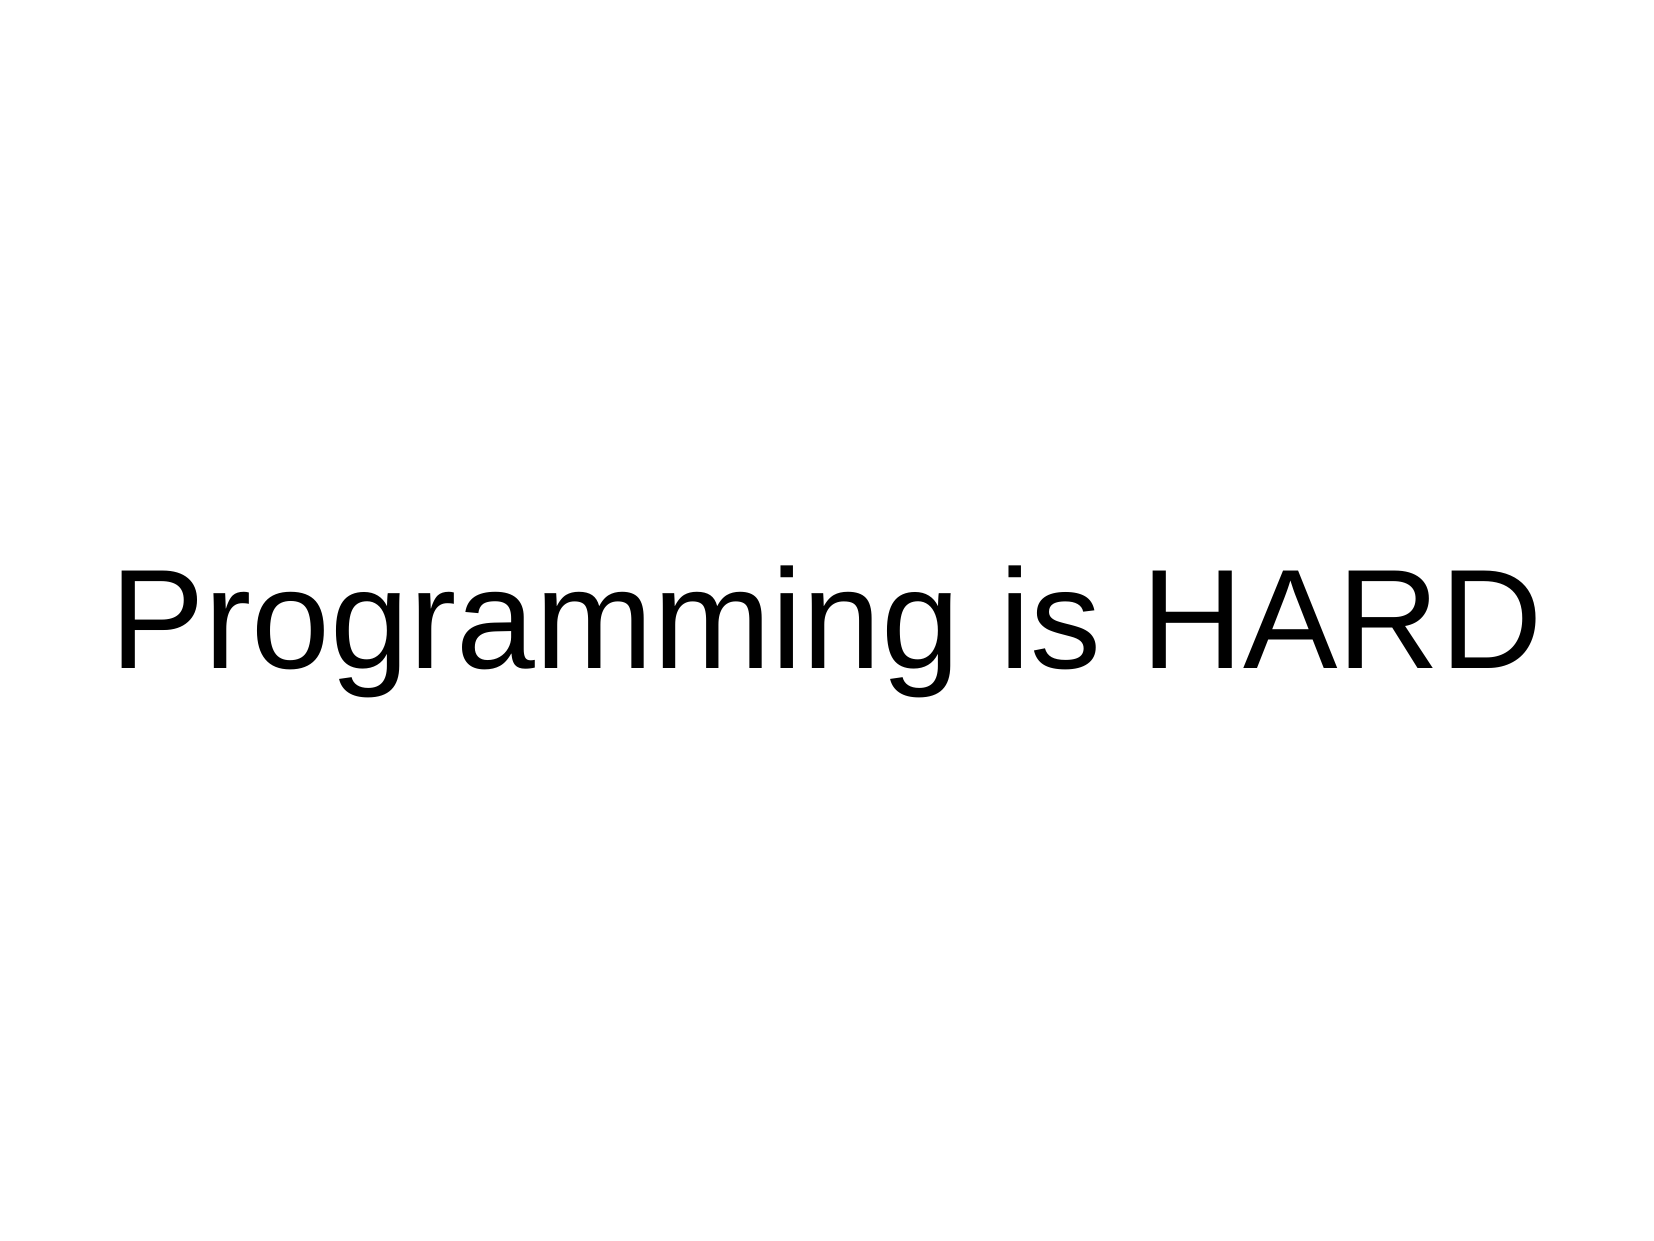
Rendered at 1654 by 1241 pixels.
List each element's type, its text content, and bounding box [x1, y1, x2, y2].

title Programming is HARD [82, 523, 1571, 716]
